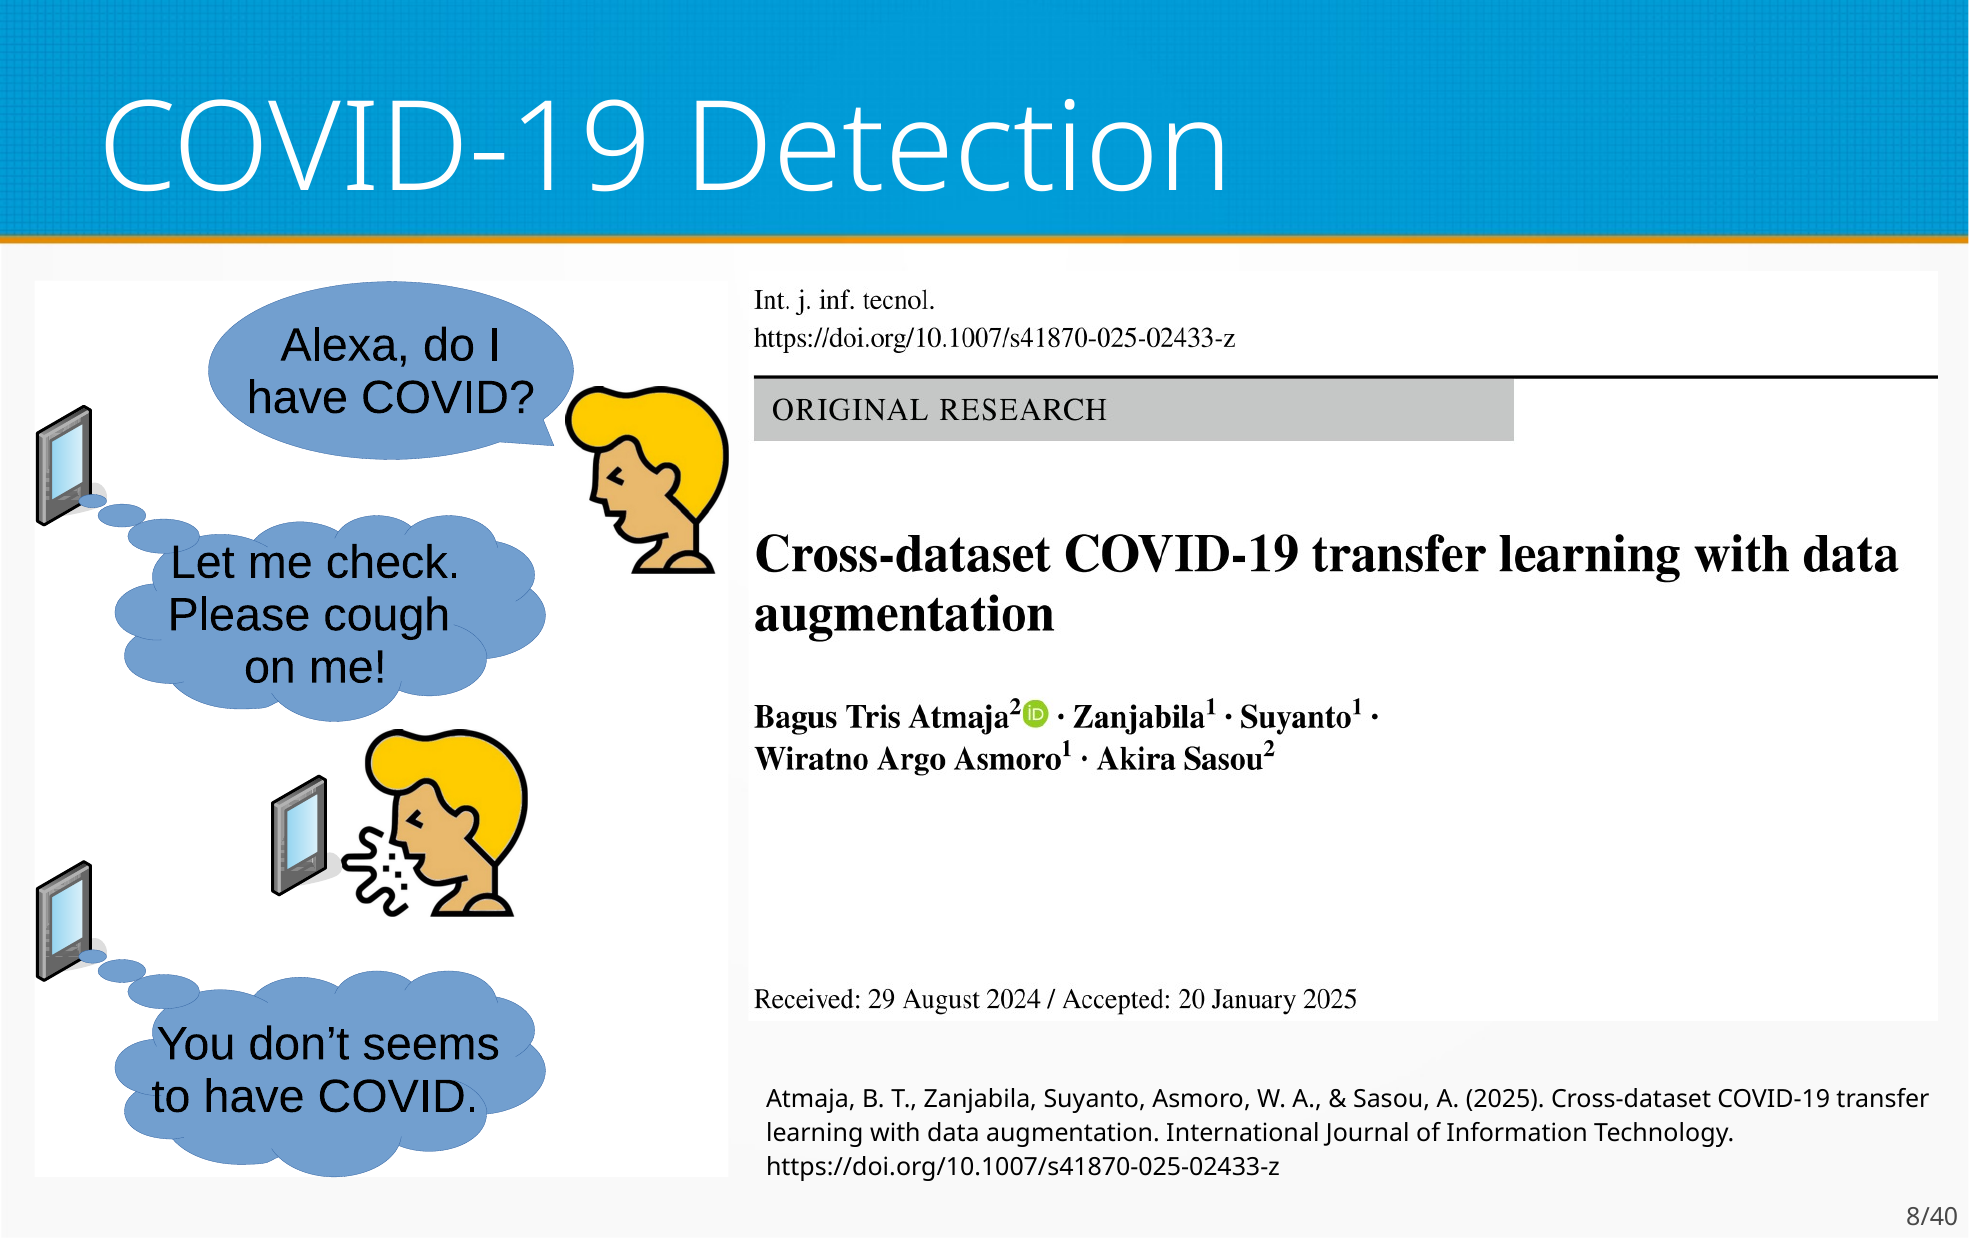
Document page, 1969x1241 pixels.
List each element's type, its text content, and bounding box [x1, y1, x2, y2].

picture [0, 233, 1969, 1241]
text_box Atmaja, B. T., Zanjabila, Suyanto, Asmoro, W. A., & Sasou, A. (2025). Cross-dataset COVID-19 transfer learning with data augmentation. International Journal of Information Technology. https://doi.org/10.1007/s41870-025-02433-z [760, 1082, 1956, 1182]
title COVID-19 Detection [98, 19, 1870, 227]
